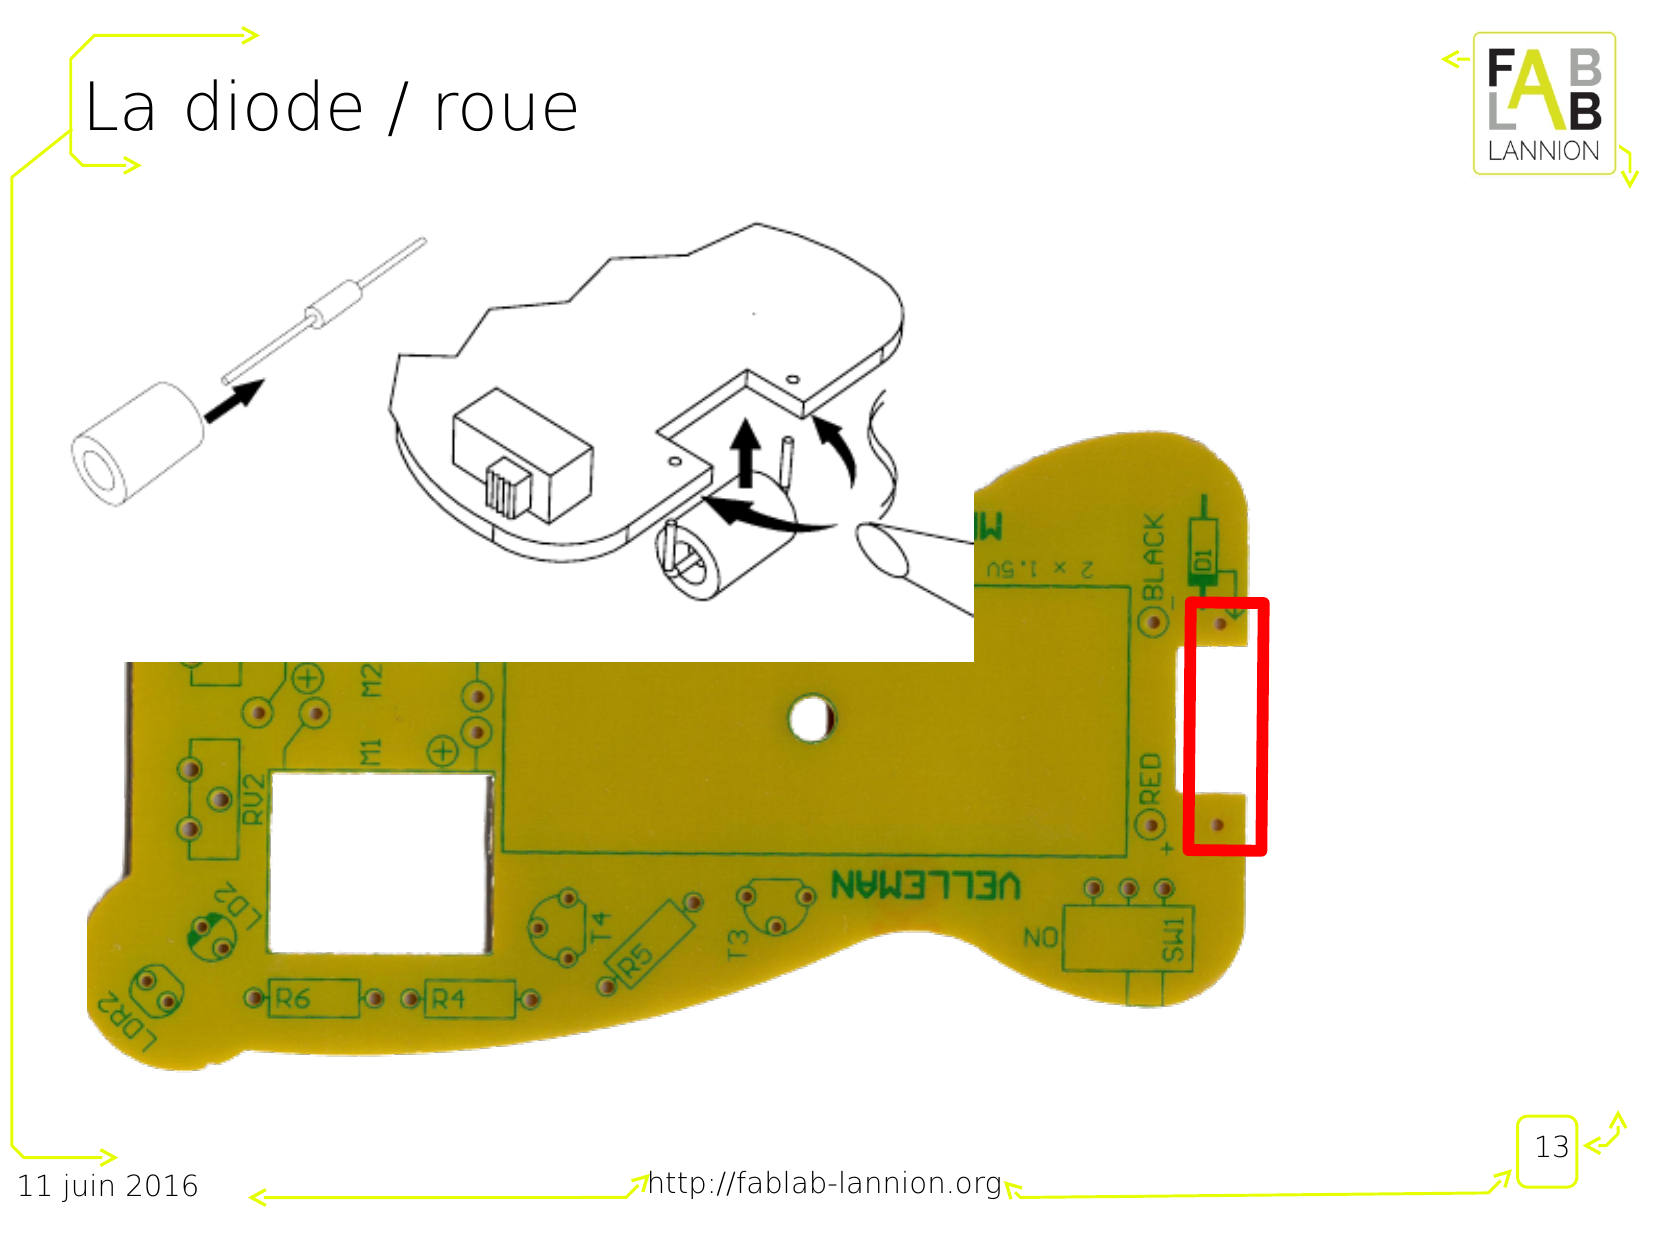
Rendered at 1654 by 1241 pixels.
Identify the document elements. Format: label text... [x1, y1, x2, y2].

title La diode / roue [82, 49, 1441, 166]
picture [1470, 29, 1619, 178]
picture [1195, 609, 1252, 844]
picture [59, 209, 1252, 1075]
